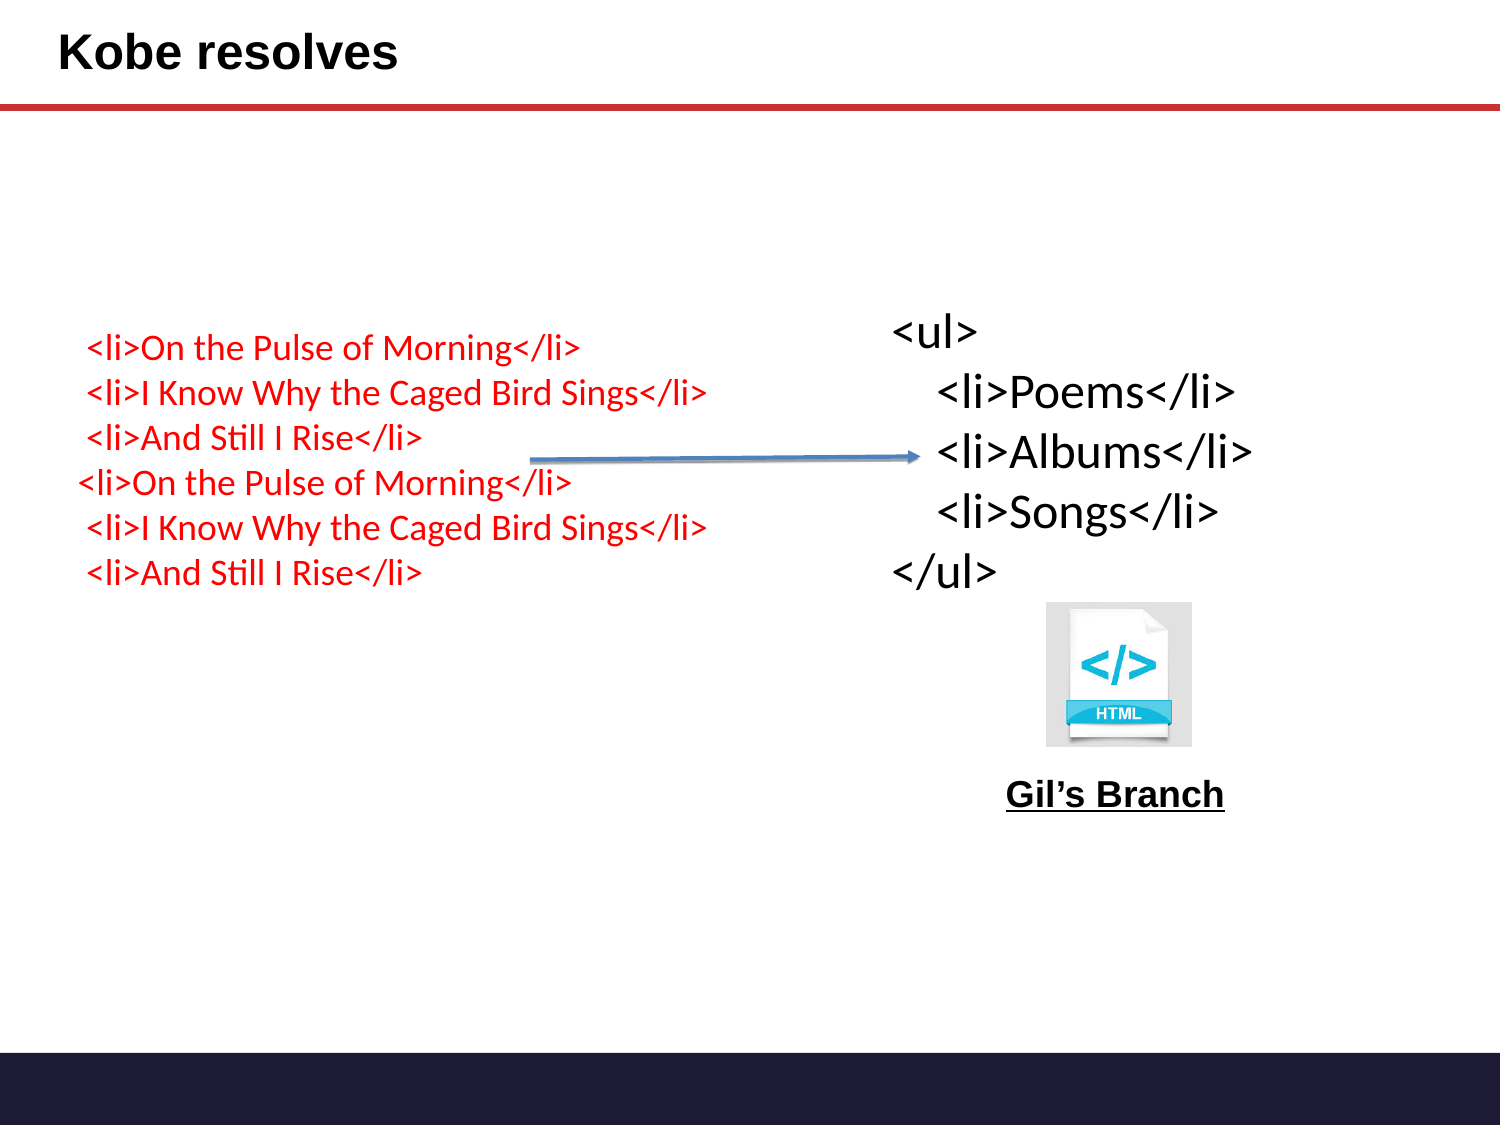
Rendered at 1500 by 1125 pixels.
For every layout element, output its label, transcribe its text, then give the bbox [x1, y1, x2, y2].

text_box <li>On the Pulse of Morning</li> <li>I Know Why the Caged Bird Sings</li> <li>And Still I Rise</li> <li>On the Pulse of Morning</li> <li>I Know Why the Caged Bird Sings</li> <li>And Still I Rise</li> [70, 315, 784, 601]
text_box Gil’s Branch [998, 762, 1233, 823]
text_box <ul> <li>Poems</li> <li>Albums</li> <li>Songs</li> </ul> [883, 291, 1262, 607]
title Kobe resolves [50, 0, 948, 108]
picture [1046, 602, 1192, 747]
